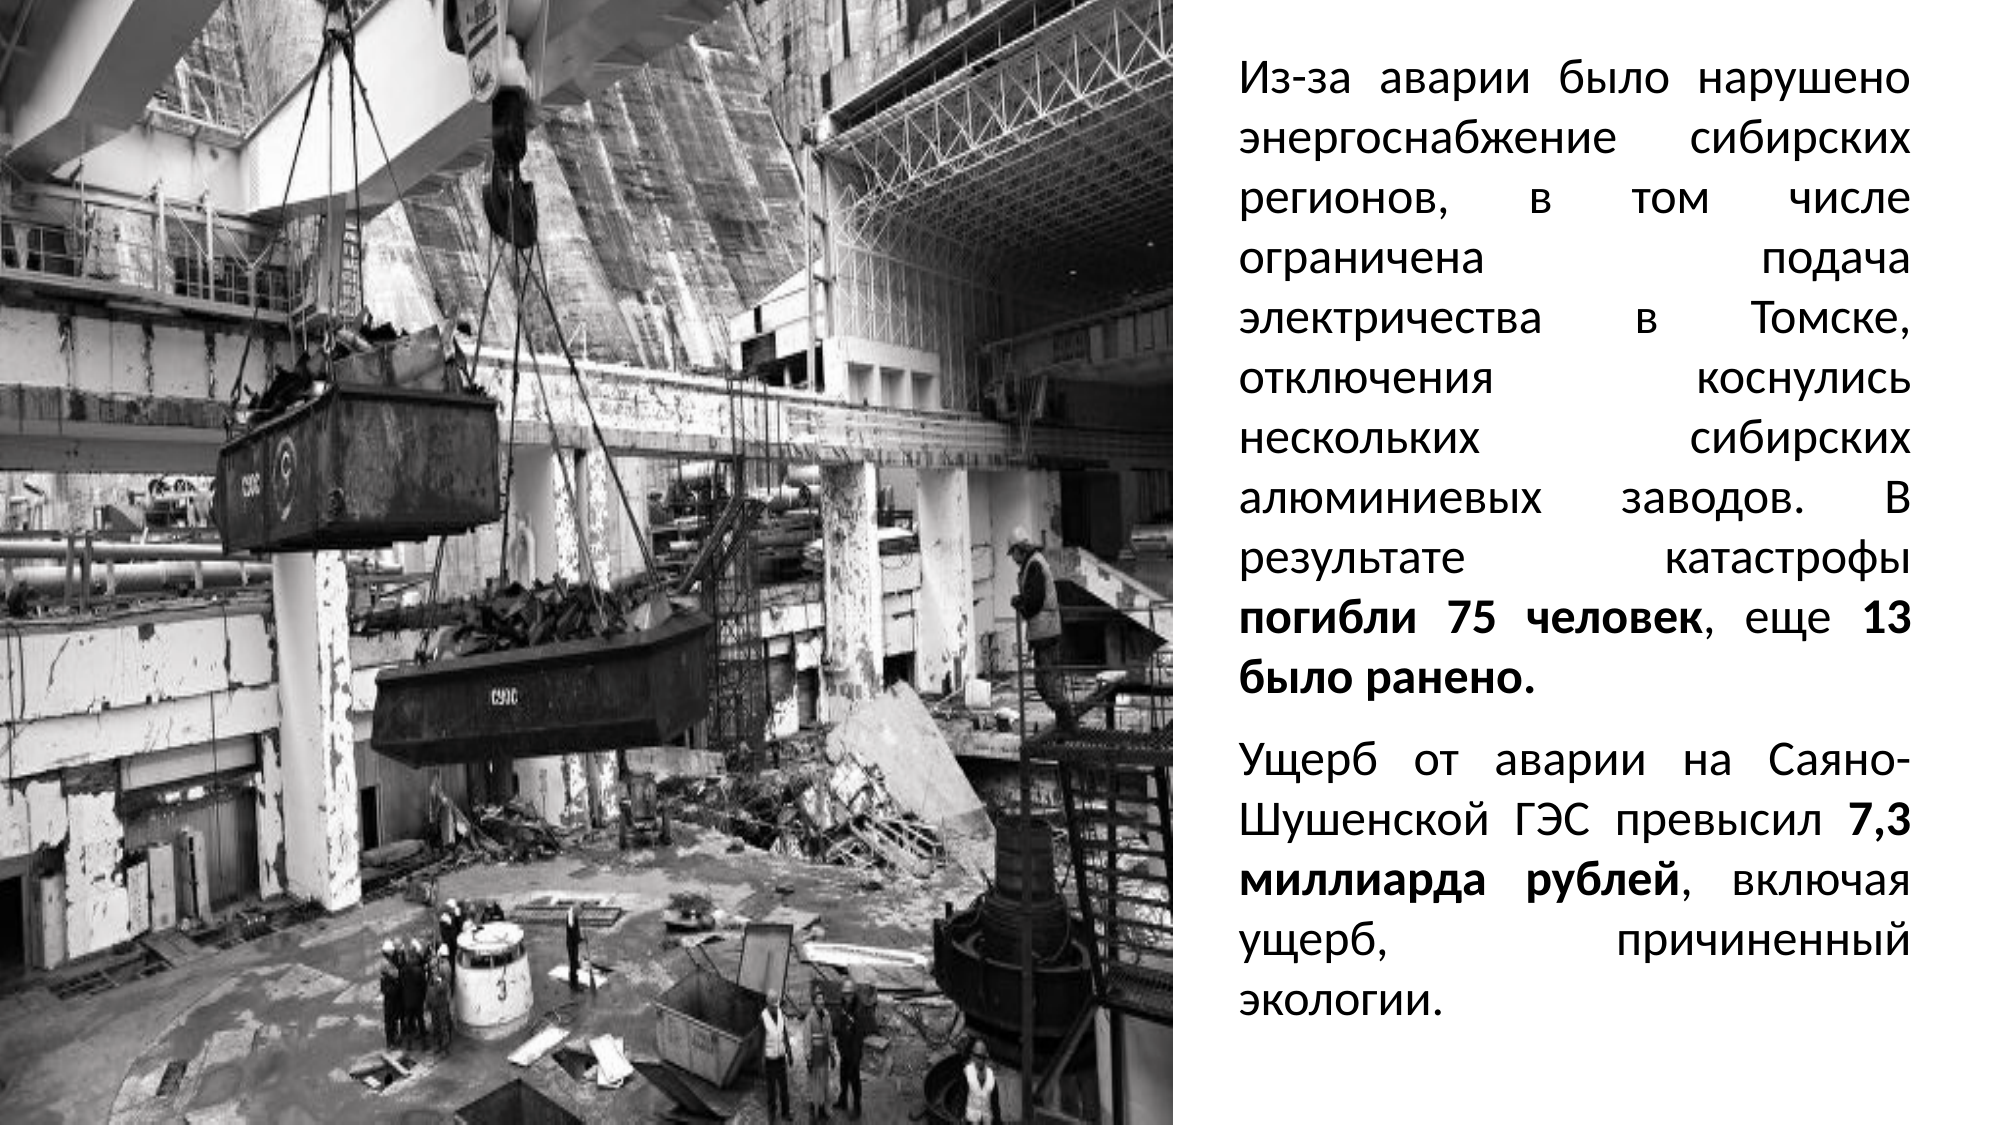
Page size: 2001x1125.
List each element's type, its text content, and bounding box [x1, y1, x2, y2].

picture [0, 0, 1173, 1125]
text_box Из-за аварии было нарушено энергоснабжение сибирских регионов, в том числе ограничена подача электричества в Томске, отключения коснулись нескольких сибирских алюминиевых заводов. В результате катастрофы погибли 75 человек, еще 13 было ранено. [1223, 36, 1927, 712]
text_box Ущерб от аварии на Саяно-Шушенской ГЭС превысил 7,3 миллиарда рублей, включая ущерб, причиненный экологии. [1223, 717, 1927, 1033]
